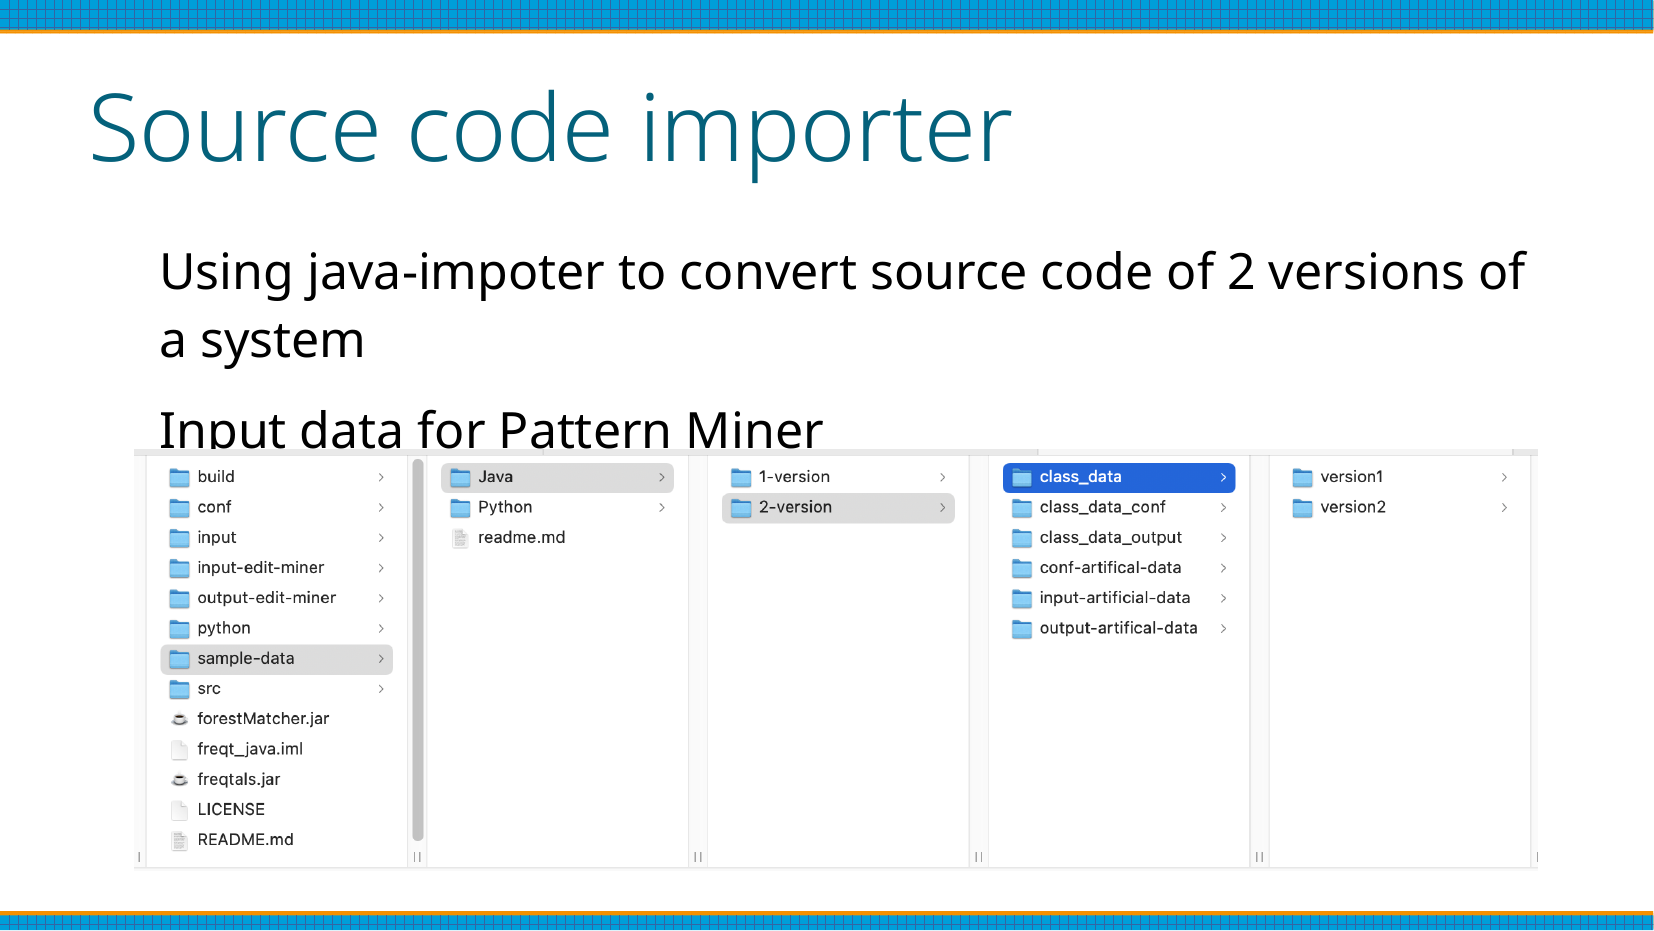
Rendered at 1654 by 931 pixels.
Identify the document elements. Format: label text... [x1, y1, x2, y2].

picture [134, 449, 1538, 871]
title Source code importer [88, 44, 1565, 207]
list Using java-impoter to convert source code of 2 versions of a system Input data for Pattern Miner [88, 236, 1565, 901]
